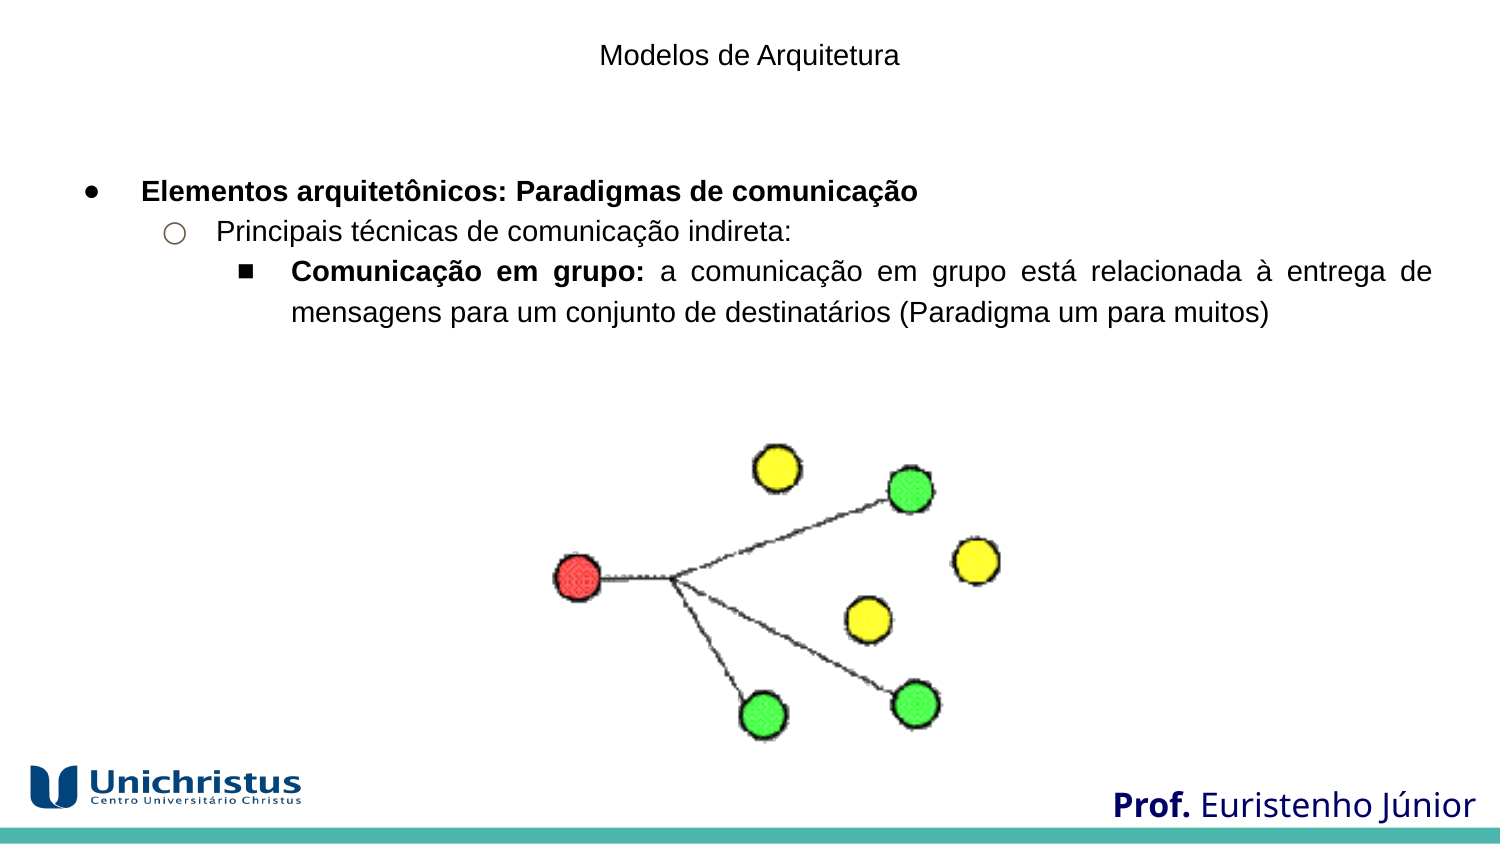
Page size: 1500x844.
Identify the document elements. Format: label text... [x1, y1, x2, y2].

text_box Prof. Euristenho Júnior [1097, 773, 1494, 829]
picture [489, 417, 1040, 785]
picture [26, 763, 305, 810]
title Modelos de Arquitetura [51, 20, 1449, 137]
list Elementos arquitetônicos: Paradigmas de comunicação Principais técnicas de comunicação indireta: Comunicação em grupo: a comunicação em grupo está relacionada à entrega de mensagens para um conjunto de destinatários (Paradigma um para muitos) [51, 152, 1449, 750]
